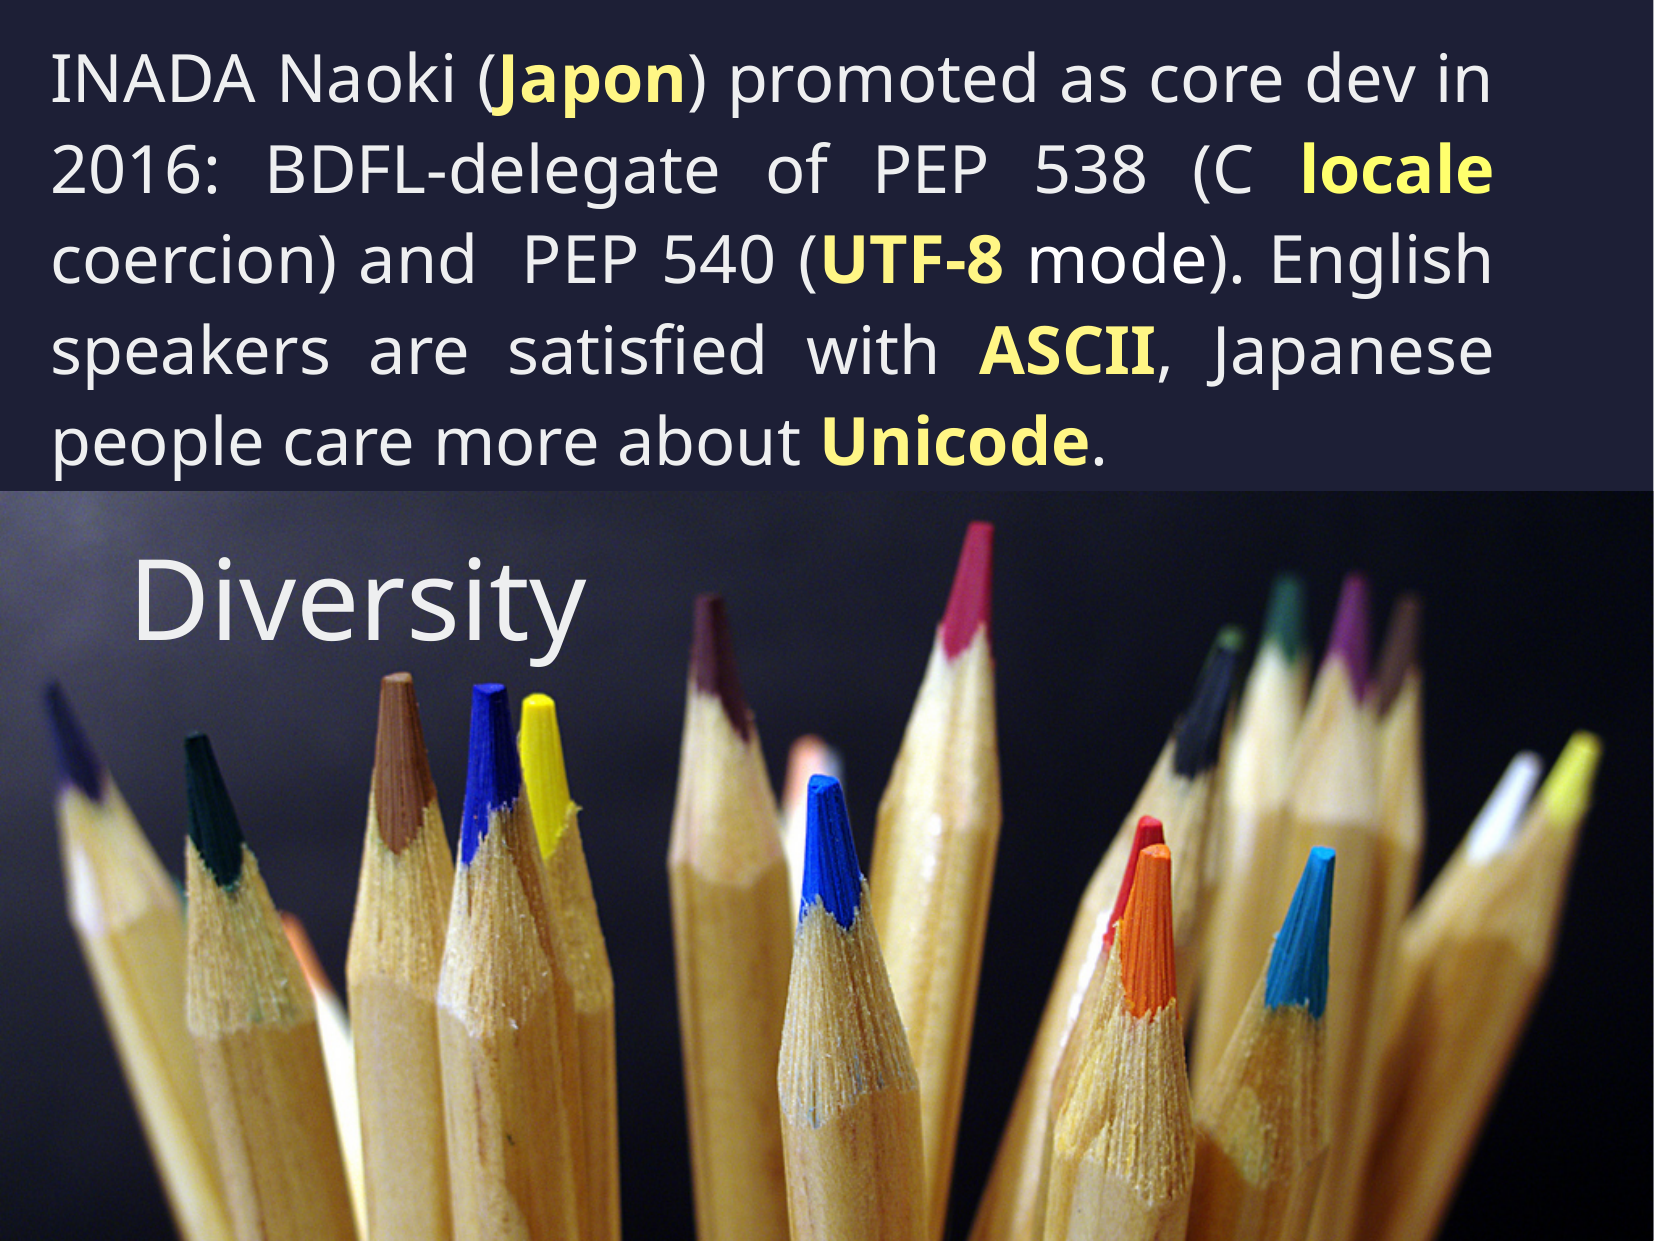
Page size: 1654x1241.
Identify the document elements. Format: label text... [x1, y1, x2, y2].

text_box Diversity [113, 512, 650, 653]
picture [0, 491, 1654, 1241]
text_box INADA Naoki (Japon) promoted as core dev in 2016: BDFL-delegate of PEP 538 (C locale coercion) and PEP 540 (UTF-8 mode). English speakers are satisfied with ASCII, Japanese people care more about Unicode. [35, 23, 1613, 484]
